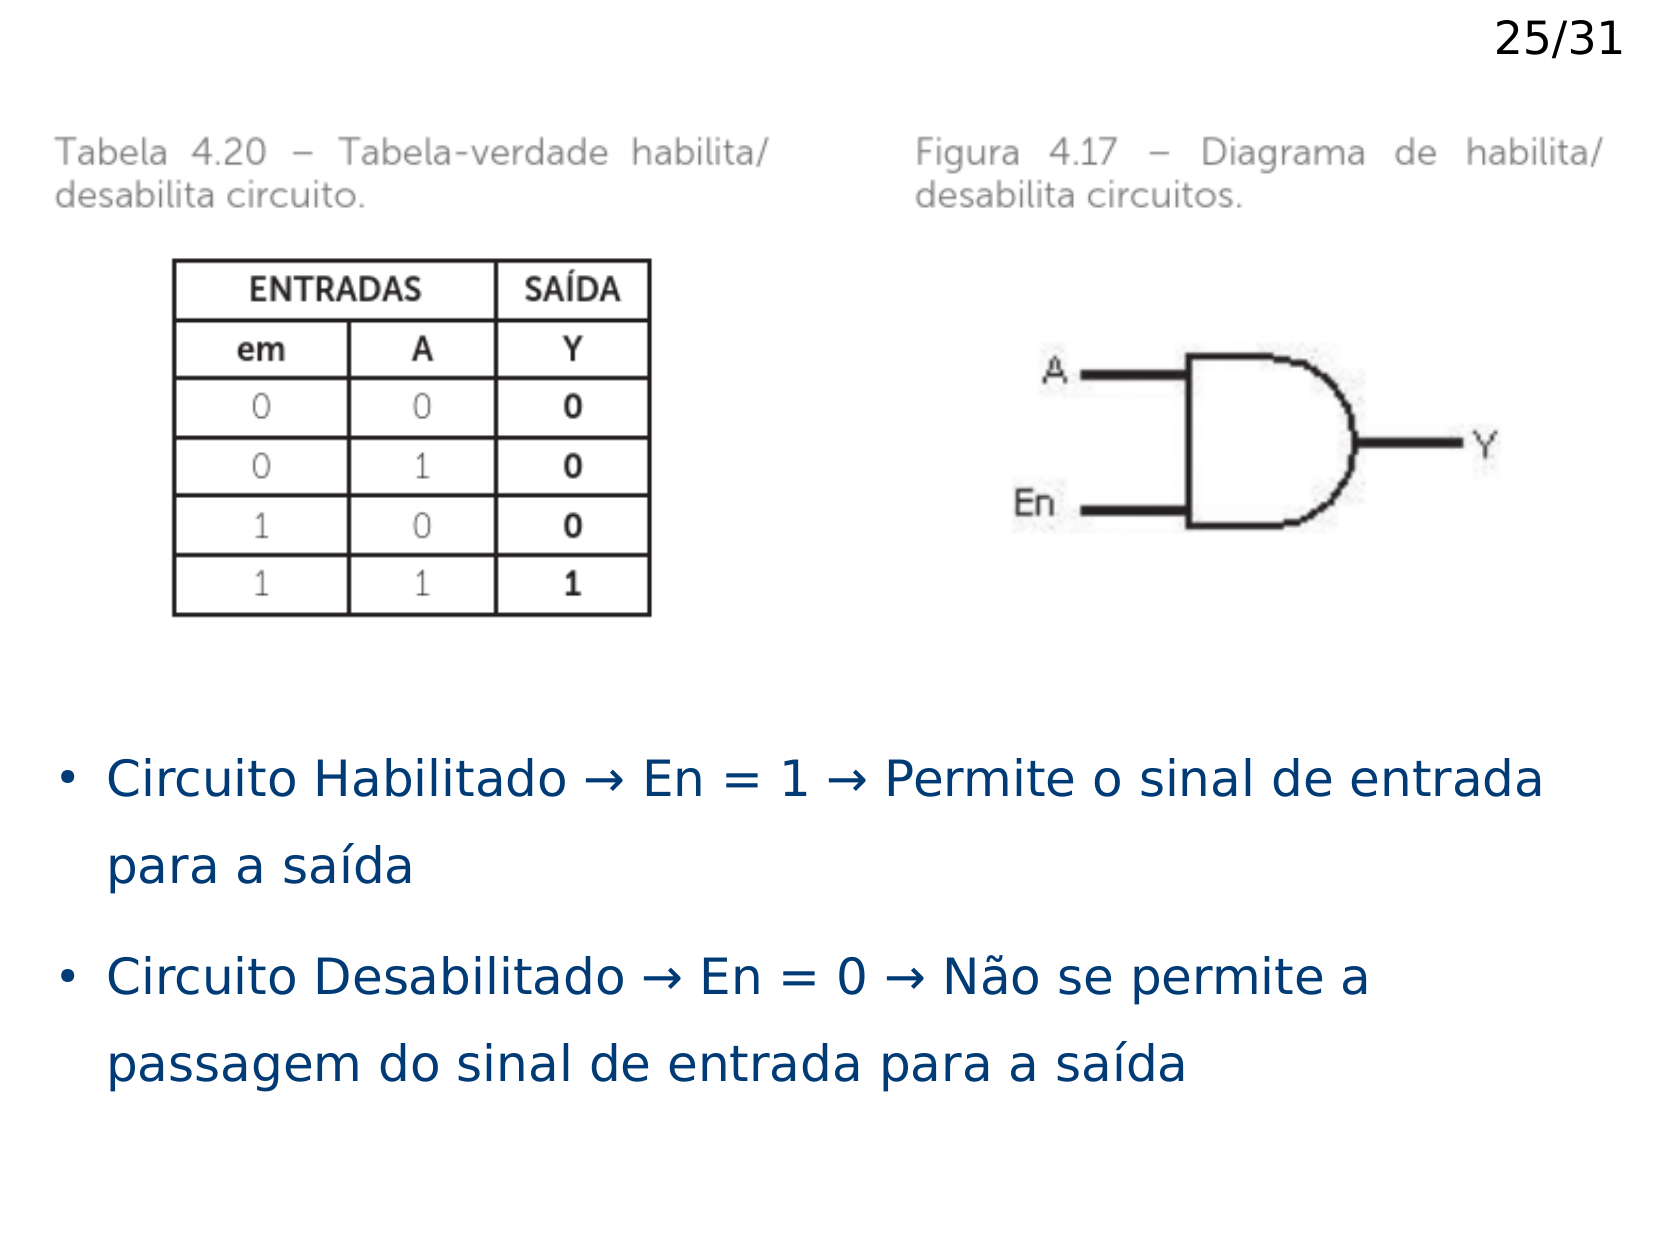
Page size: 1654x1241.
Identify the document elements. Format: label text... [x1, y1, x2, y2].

picture [47, 129, 1611, 626]
list Circuito Habilitado → En = 1 → Permite o sinal de entrada para a saída Circuito Desabilitado → En = 0 → Não se permite a passagem do sinal de entrada para a saída [59, 720, 1625, 1211]
